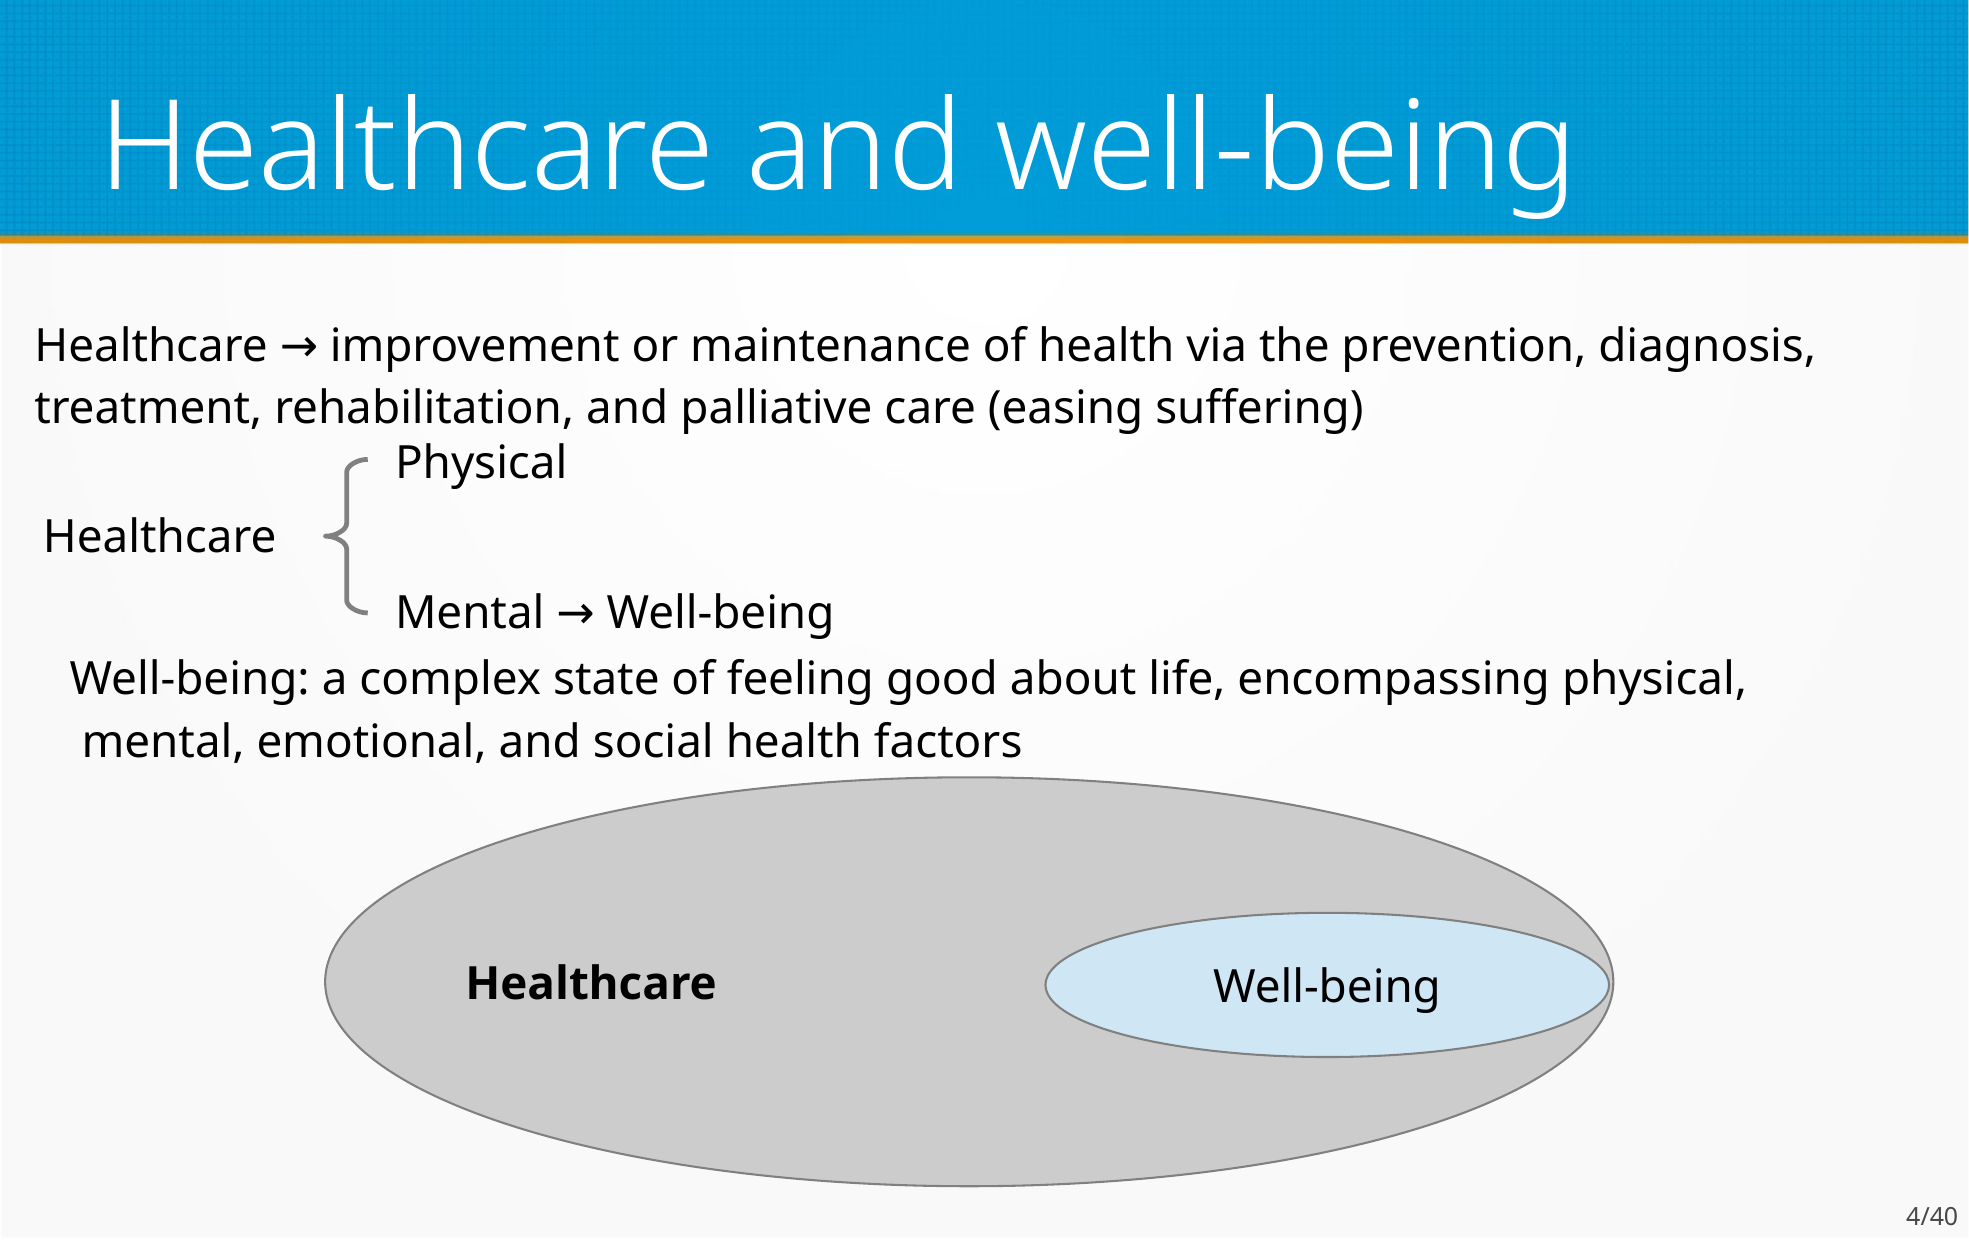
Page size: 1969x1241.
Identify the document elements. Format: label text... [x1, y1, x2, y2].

text_box Healthcare [36, 501, 299, 567]
text_box Well-being [1045, 912, 1610, 1058]
text_box Healthcare [325, 777, 1614, 1187]
text_box Physical [388, 427, 767, 494]
text_box Well-being: a complex state of feeling good about life, encompassing physical, mental, emotional, and social health factors [63, 648, 1878, 768]
title Healthcare and well-being [98, 19, 1870, 227]
text_box Mental → Well-being [388, 560, 1087, 648]
picture [0, 233, 1969, 1241]
text_box Healthcare → improvement or maintenance of health via the prevention, diagnosis, treatment, rehabilitation, and palliative care (easing suffering) [28, 315, 1965, 435]
